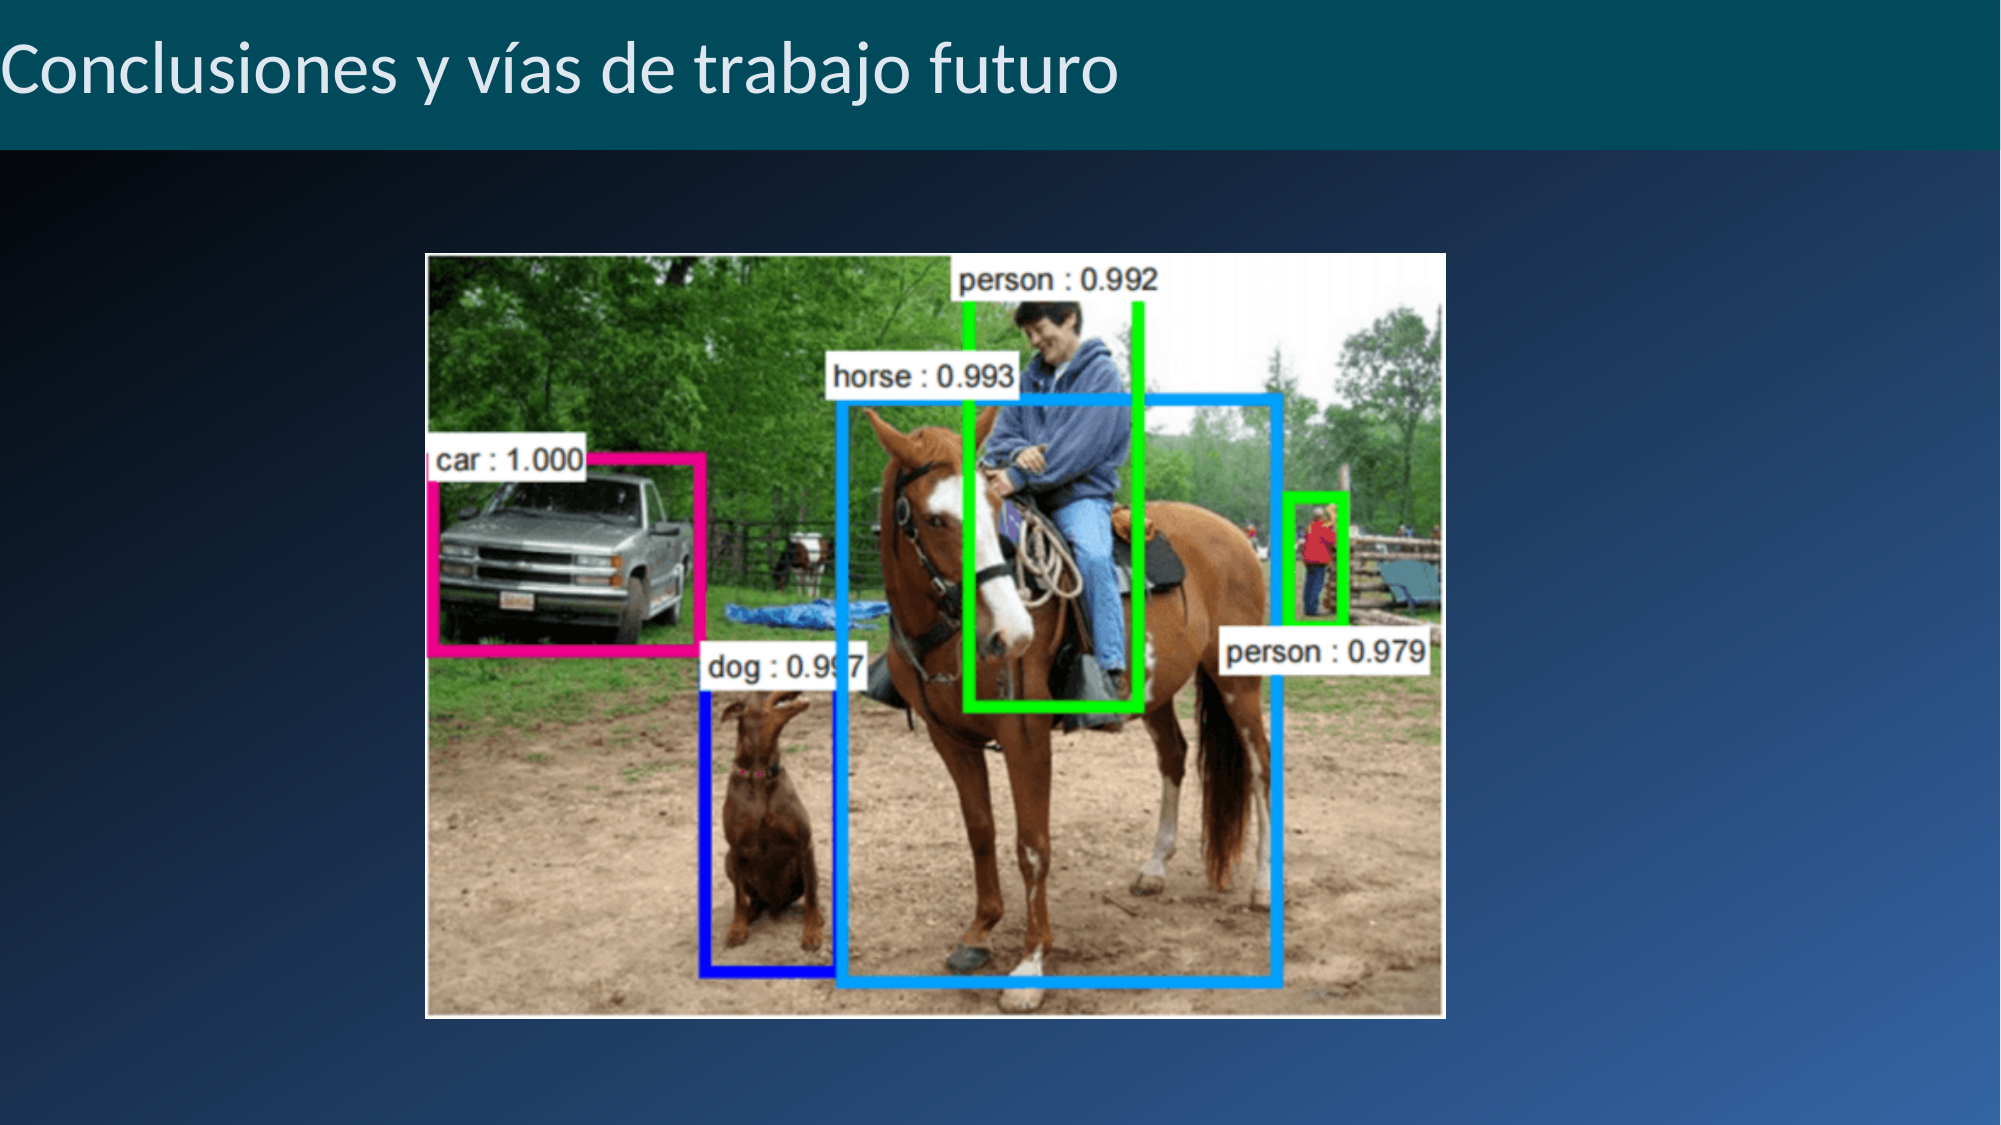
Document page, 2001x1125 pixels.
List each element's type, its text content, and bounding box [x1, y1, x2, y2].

title Conclusiones y vías de trabajo futuro [0, 0, 2001, 151]
picture [425, 253, 1446, 1019]
